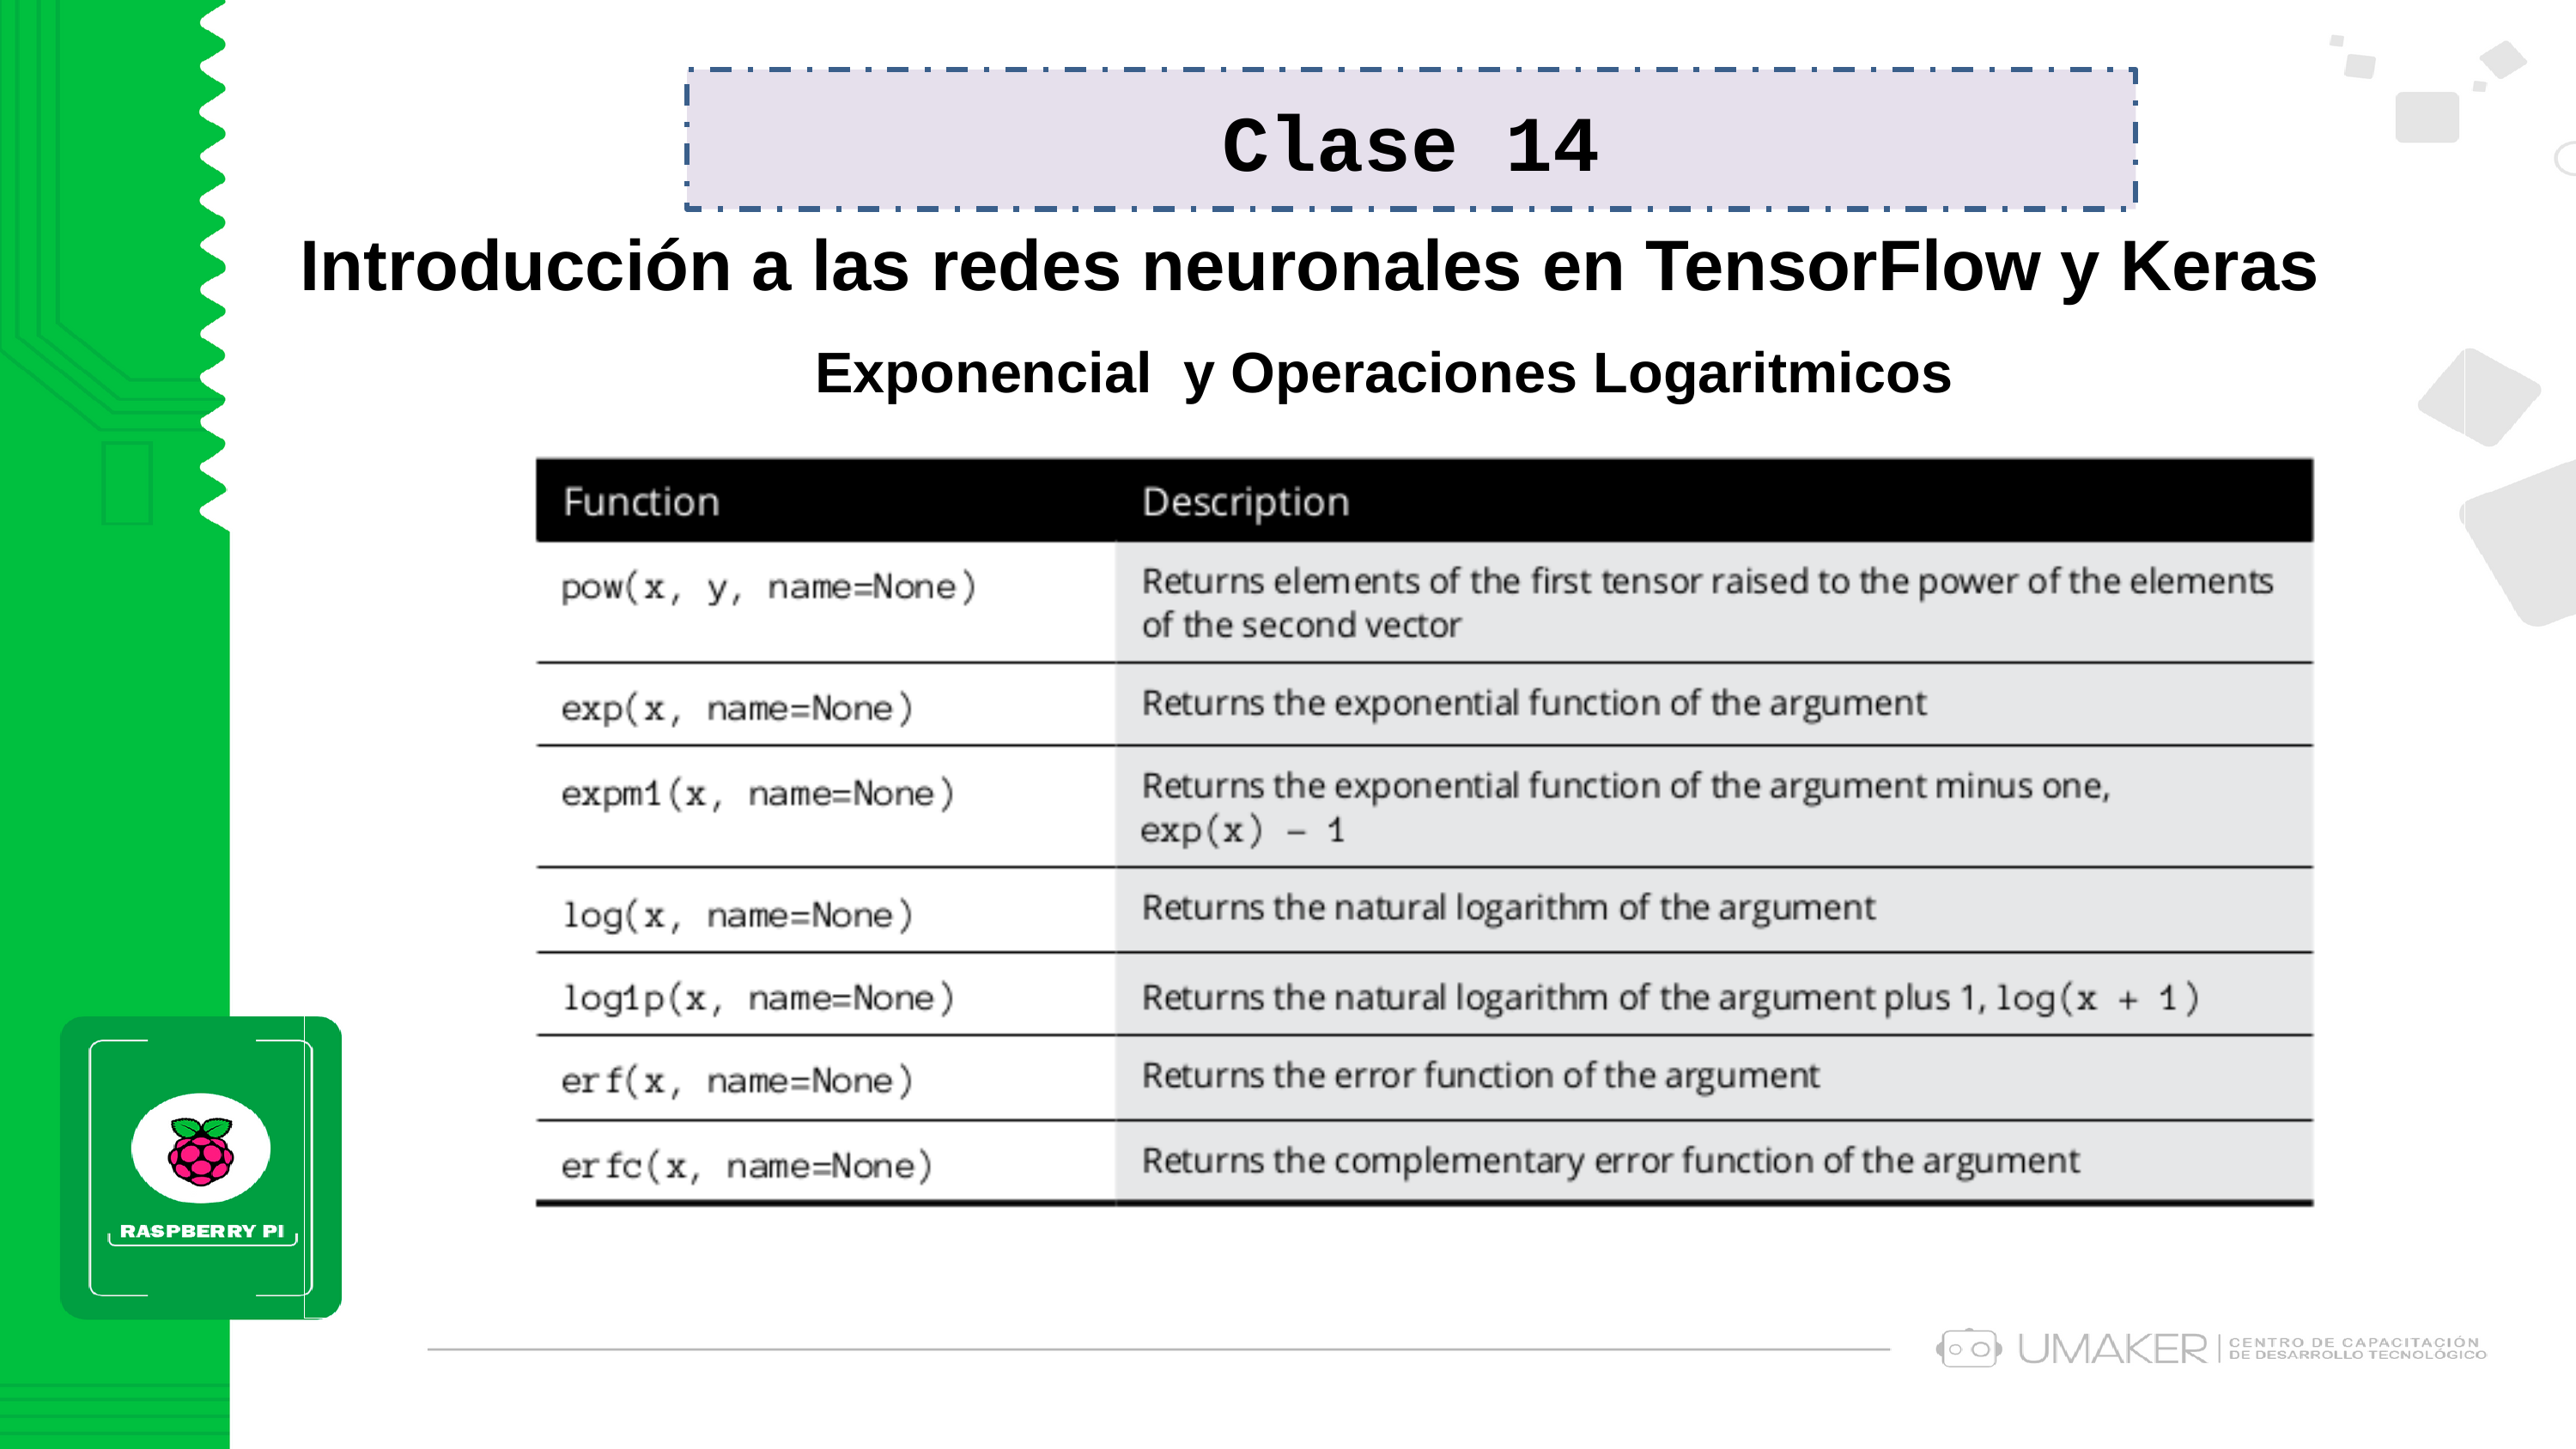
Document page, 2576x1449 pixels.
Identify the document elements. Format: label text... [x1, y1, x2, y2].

text_box Introducción a las redes neuronales en TensorFlow y Keras [243, 213, 2378, 366]
text_box Exponencial y Operaciones Logaritmicos [304, 334, 2465, 1319]
picture [0, 0, 2576, 1449]
text_box Clase 14 [687, 70, 2136, 209]
